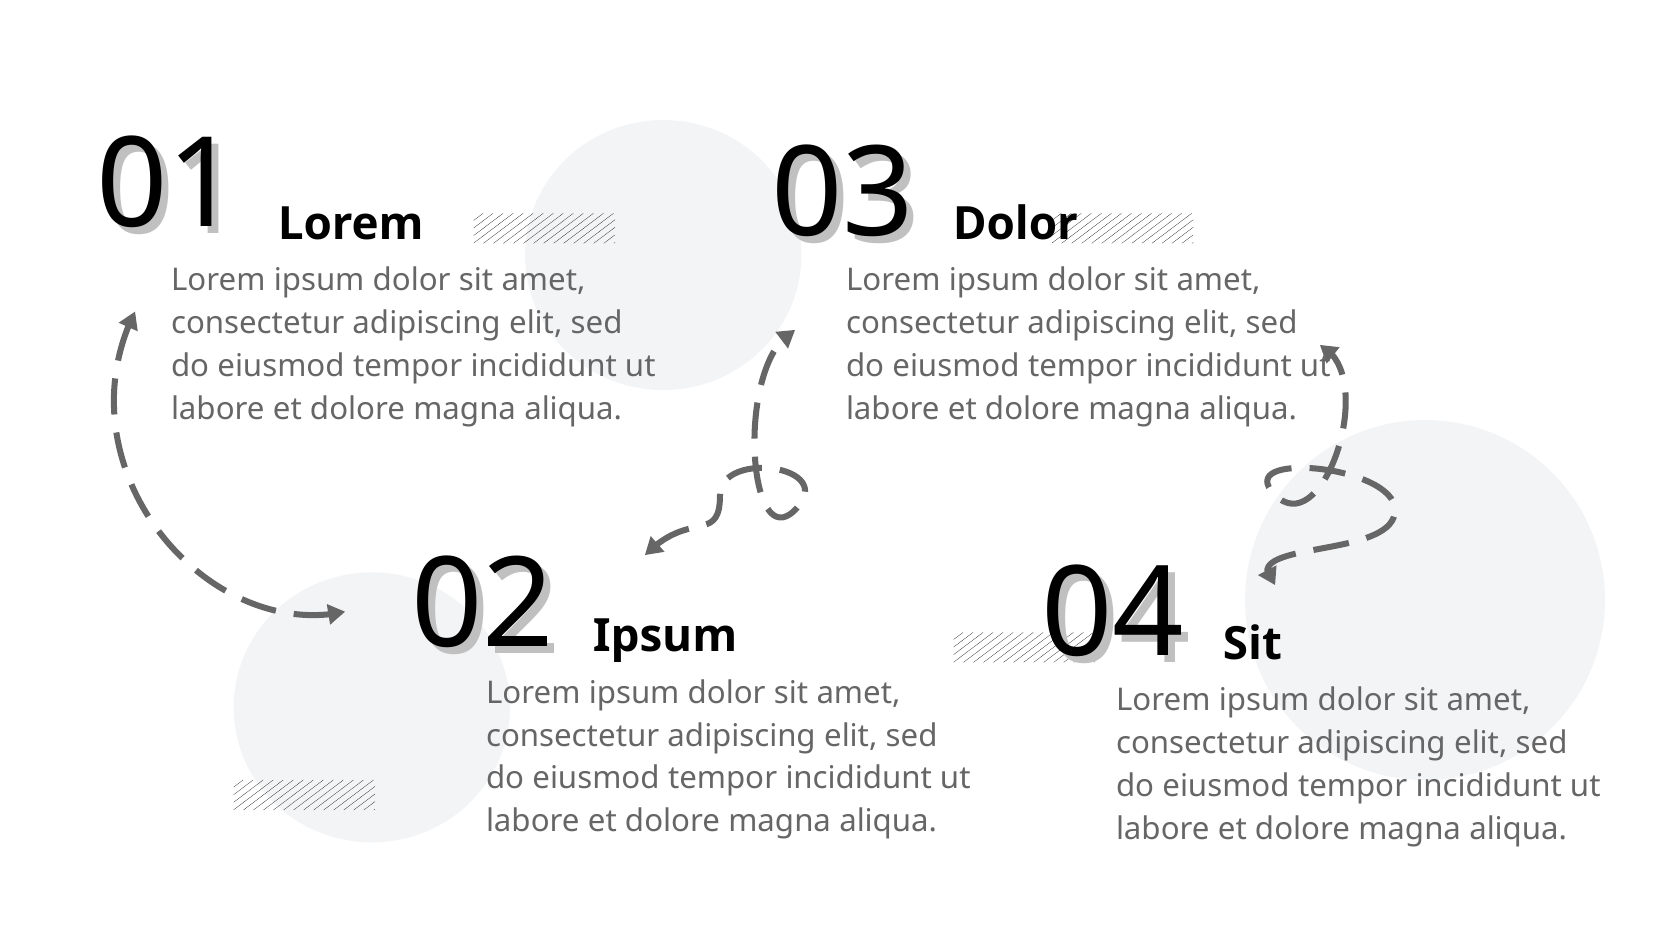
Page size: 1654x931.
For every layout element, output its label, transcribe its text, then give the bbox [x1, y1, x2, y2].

text_box 01 [81, 85, 262, 271]
text_box Lorem [263, 182, 519, 261]
text_box 04 [1026, 514, 1207, 701]
text_box Dolor [938, 182, 1194, 261]
text_box Lorem ipsum dolor sit amet, consectetur adipiscing elit, sed do eiusmod tempor incididunt ut labore et dolore magna aliqua. [1101, 670, 1627, 856]
text_box Ipsum [578, 595, 834, 673]
text_box Lorem ipsum dolor sit amet, consectetur adipiscing elit, sed do eiusmod tempor incididunt ut labore et dolore magna aliqua. [831, 250, 1357, 436]
text_box 03 [756, 94, 937, 281]
text_box 02 [396, 505, 577, 691]
text_box Lorem ipsum dolor sit amet, consectetur adipiscing elit, sed do eiusmod tempor incididunt ut labore et dolore magna aliqua. [156, 250, 682, 436]
text_box Lorem ipsum dolor sit amet, consectetur adipiscing elit, sed do eiusmod tempor incididunt ut labore et dolore magna aliqua. [471, 662, 997, 849]
text_box Sit [1208, 602, 1464, 681]
